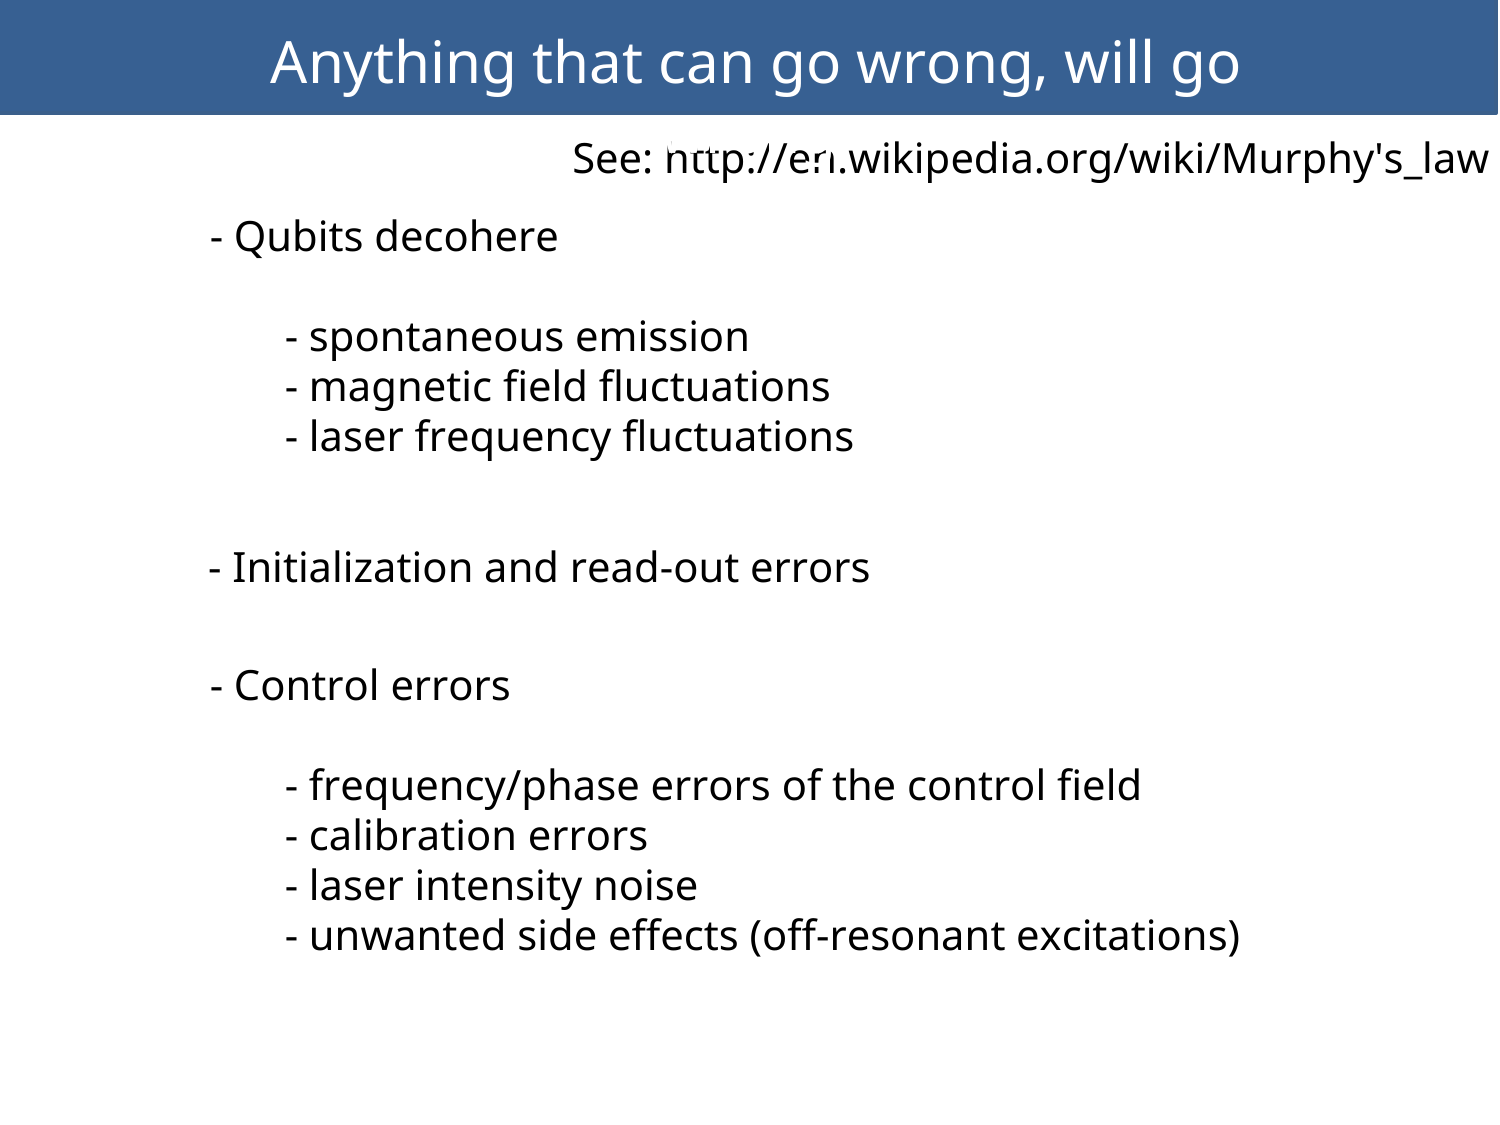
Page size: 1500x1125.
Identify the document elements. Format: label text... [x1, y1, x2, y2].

text_box - Initialization and read-out errors [193, 533, 863, 599]
text_box - Control errors - frequency/phase errors of the control field - calibration errors - laser intensity noise - unwanted side effects (off-resonant excitations) [194, 651, 1218, 967]
text_box See: http://en.wikipedia.org/wiki/Murphy's_law [557, 124, 1500, 190]
text_box - Qubits decohere - spontaneous emission - magnetic field fluctuations - laser frequency fluctuations [194, 202, 845, 468]
text_box Anything that can go wrong, will go wrong. [190, 18, 1322, 103]
